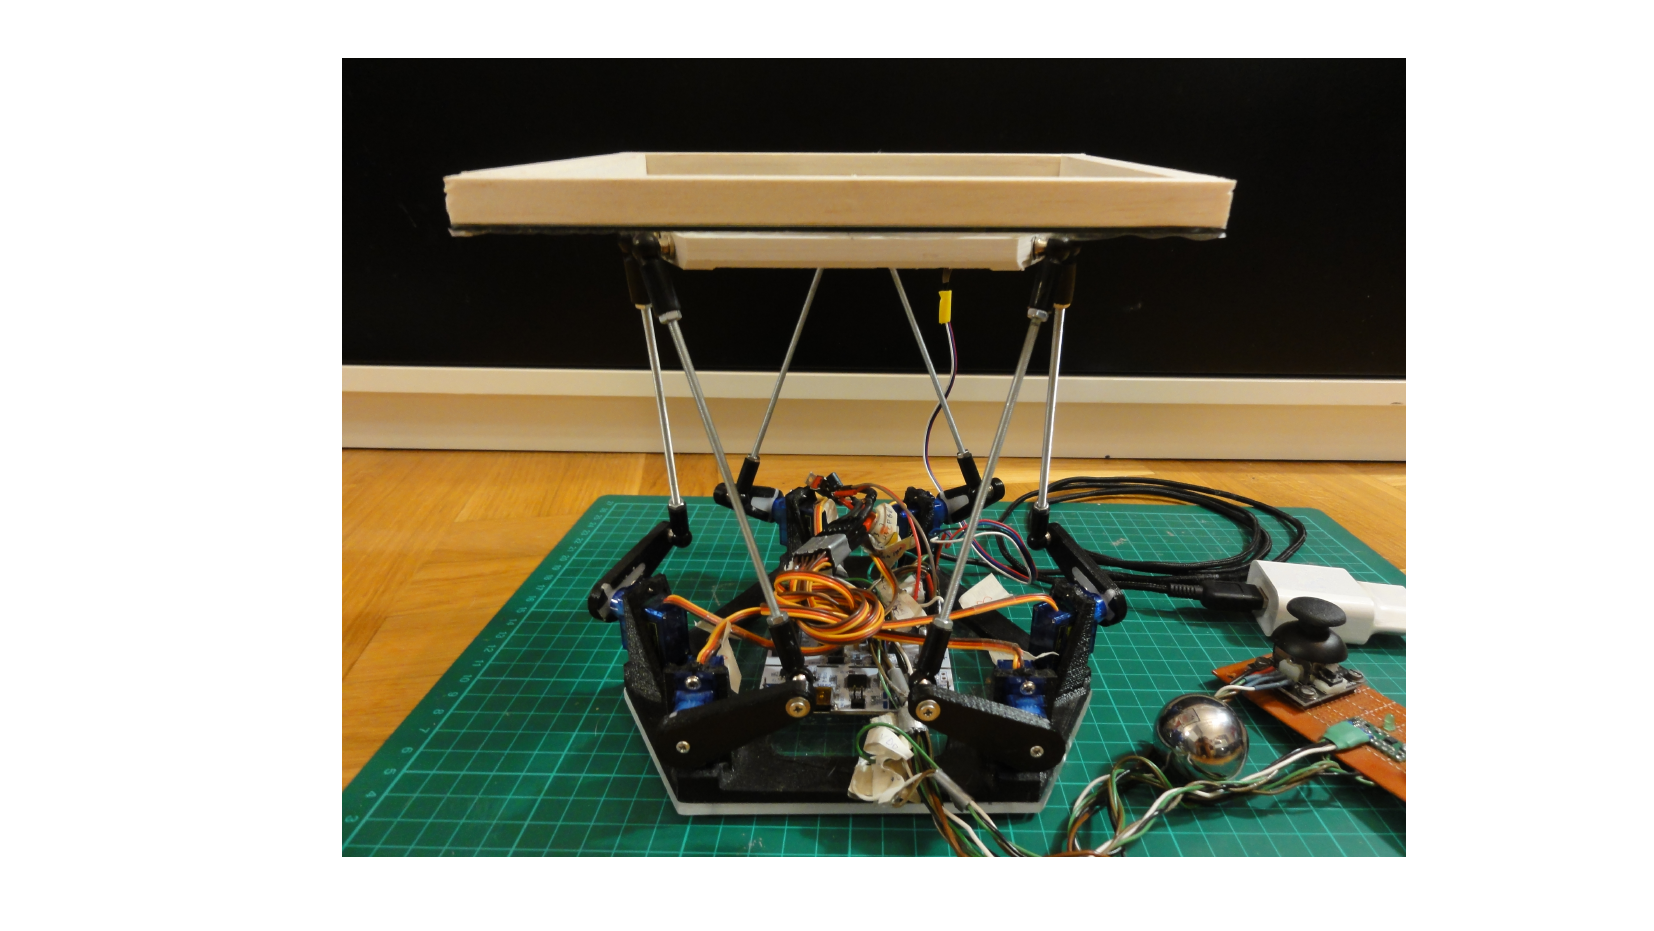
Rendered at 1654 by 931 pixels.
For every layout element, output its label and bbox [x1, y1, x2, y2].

picture [342, 58, 1406, 857]
